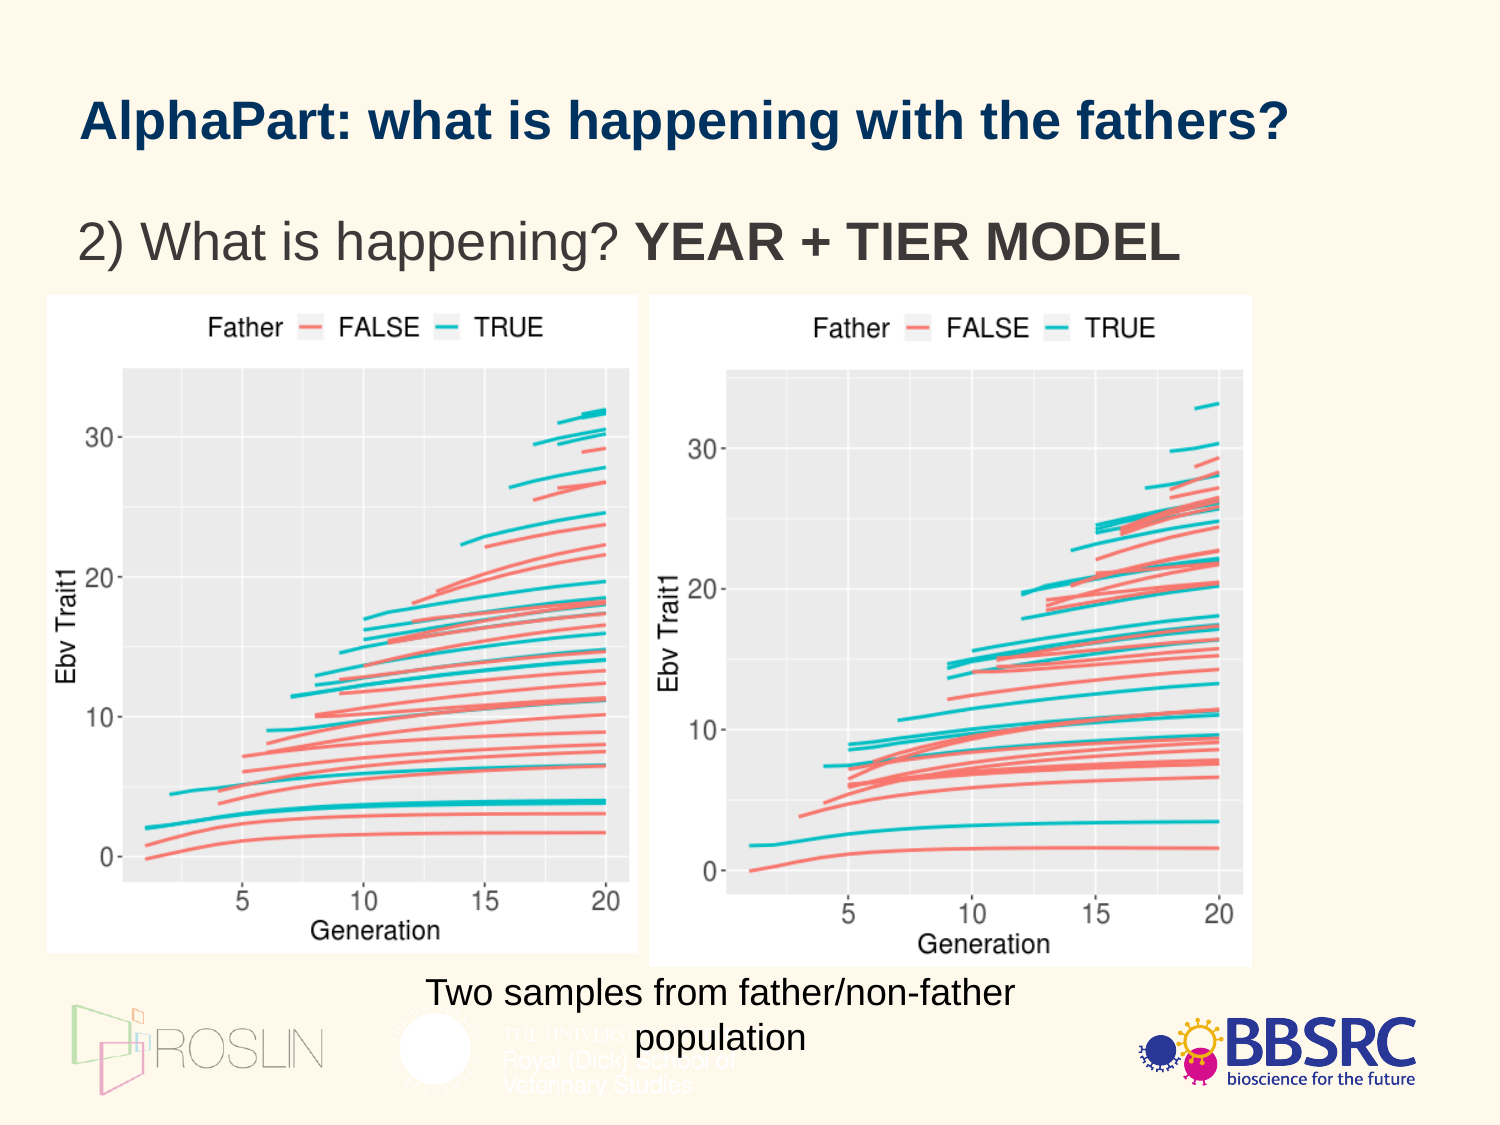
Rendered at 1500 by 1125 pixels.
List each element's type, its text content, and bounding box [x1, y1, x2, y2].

picture [1137, 1014, 1416, 1092]
text_box Two samples from father/non-father population [366, 960, 1075, 1060]
picture [47, 295, 638, 953]
text_box 2) What is happening? YEAR + TIER MODEL [62, 198, 1425, 934]
picture [64, 969, 336, 1118]
picture [649, 295, 1252, 967]
text_box AlphaPart: what is happening with the fathers? [64, 78, 1425, 185]
